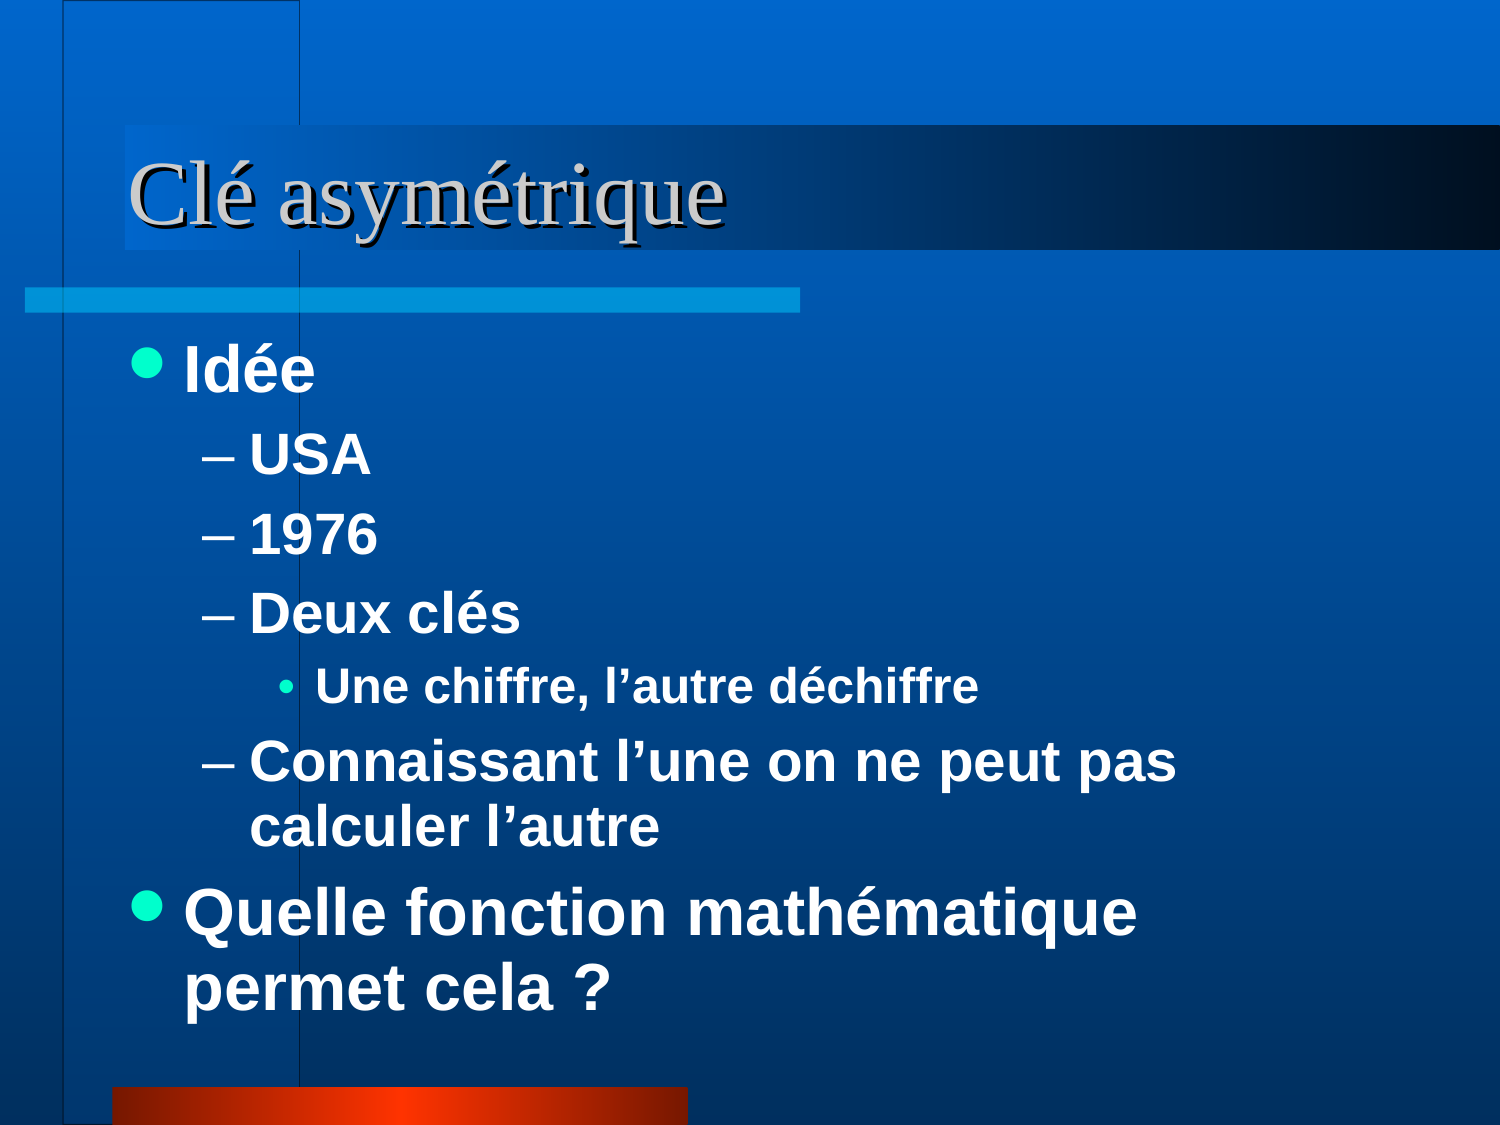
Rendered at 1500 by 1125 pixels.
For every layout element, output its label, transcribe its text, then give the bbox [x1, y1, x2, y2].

list Idée USA 1976 Deux clés Une chiffre, l’autre déchiffre Connaissant l’une on ne peut pas calculer l’autre Quelle fonction mathématique permet cela ? [112, 324, 1388, 1115]
title Clé asymétrique [112, 99, 1388, 288]
